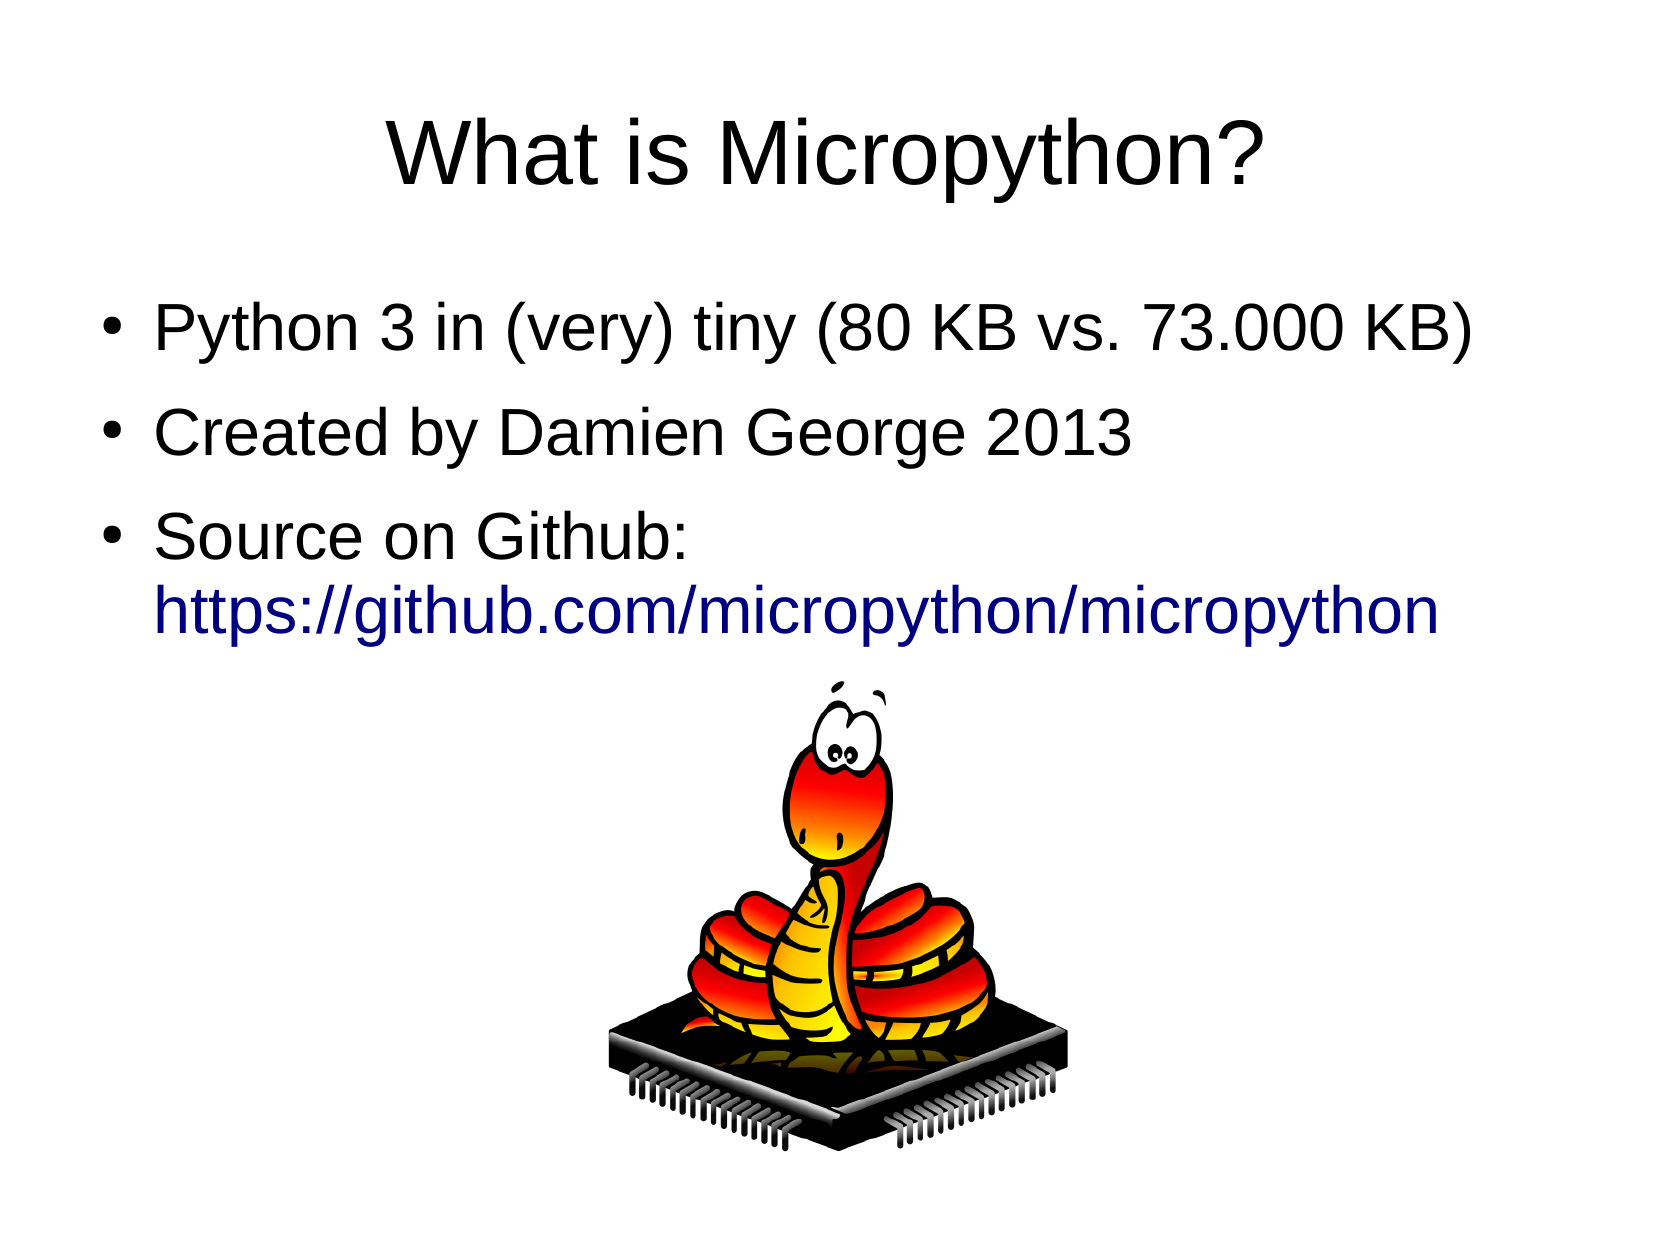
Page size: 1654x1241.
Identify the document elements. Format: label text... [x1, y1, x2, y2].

title What is Micropython? [82, 49, 1571, 257]
list Python 3 in (very) tiny (80 KB vs. 73.000 KB) Created by Damien George 2013 Source on Github: https://github.com/micropython/micropython [82, 290, 1571, 1010]
picture [600, 674, 1075, 1158]
